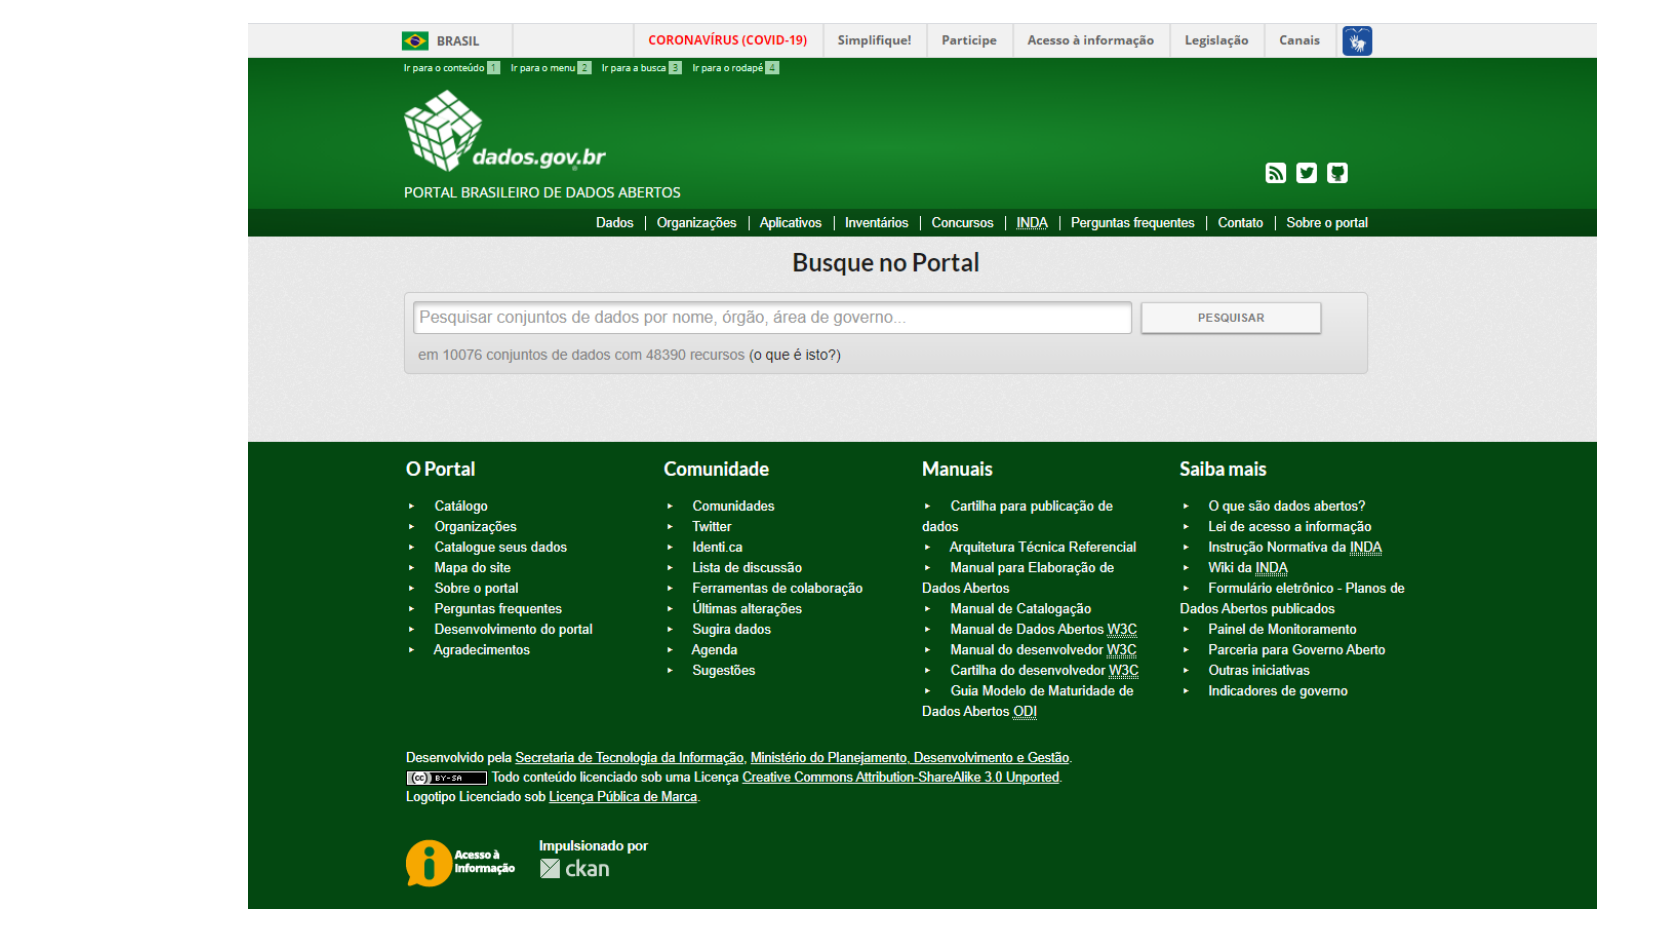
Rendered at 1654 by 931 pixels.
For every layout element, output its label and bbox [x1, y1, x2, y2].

picture [248, 23, 1597, 909]
